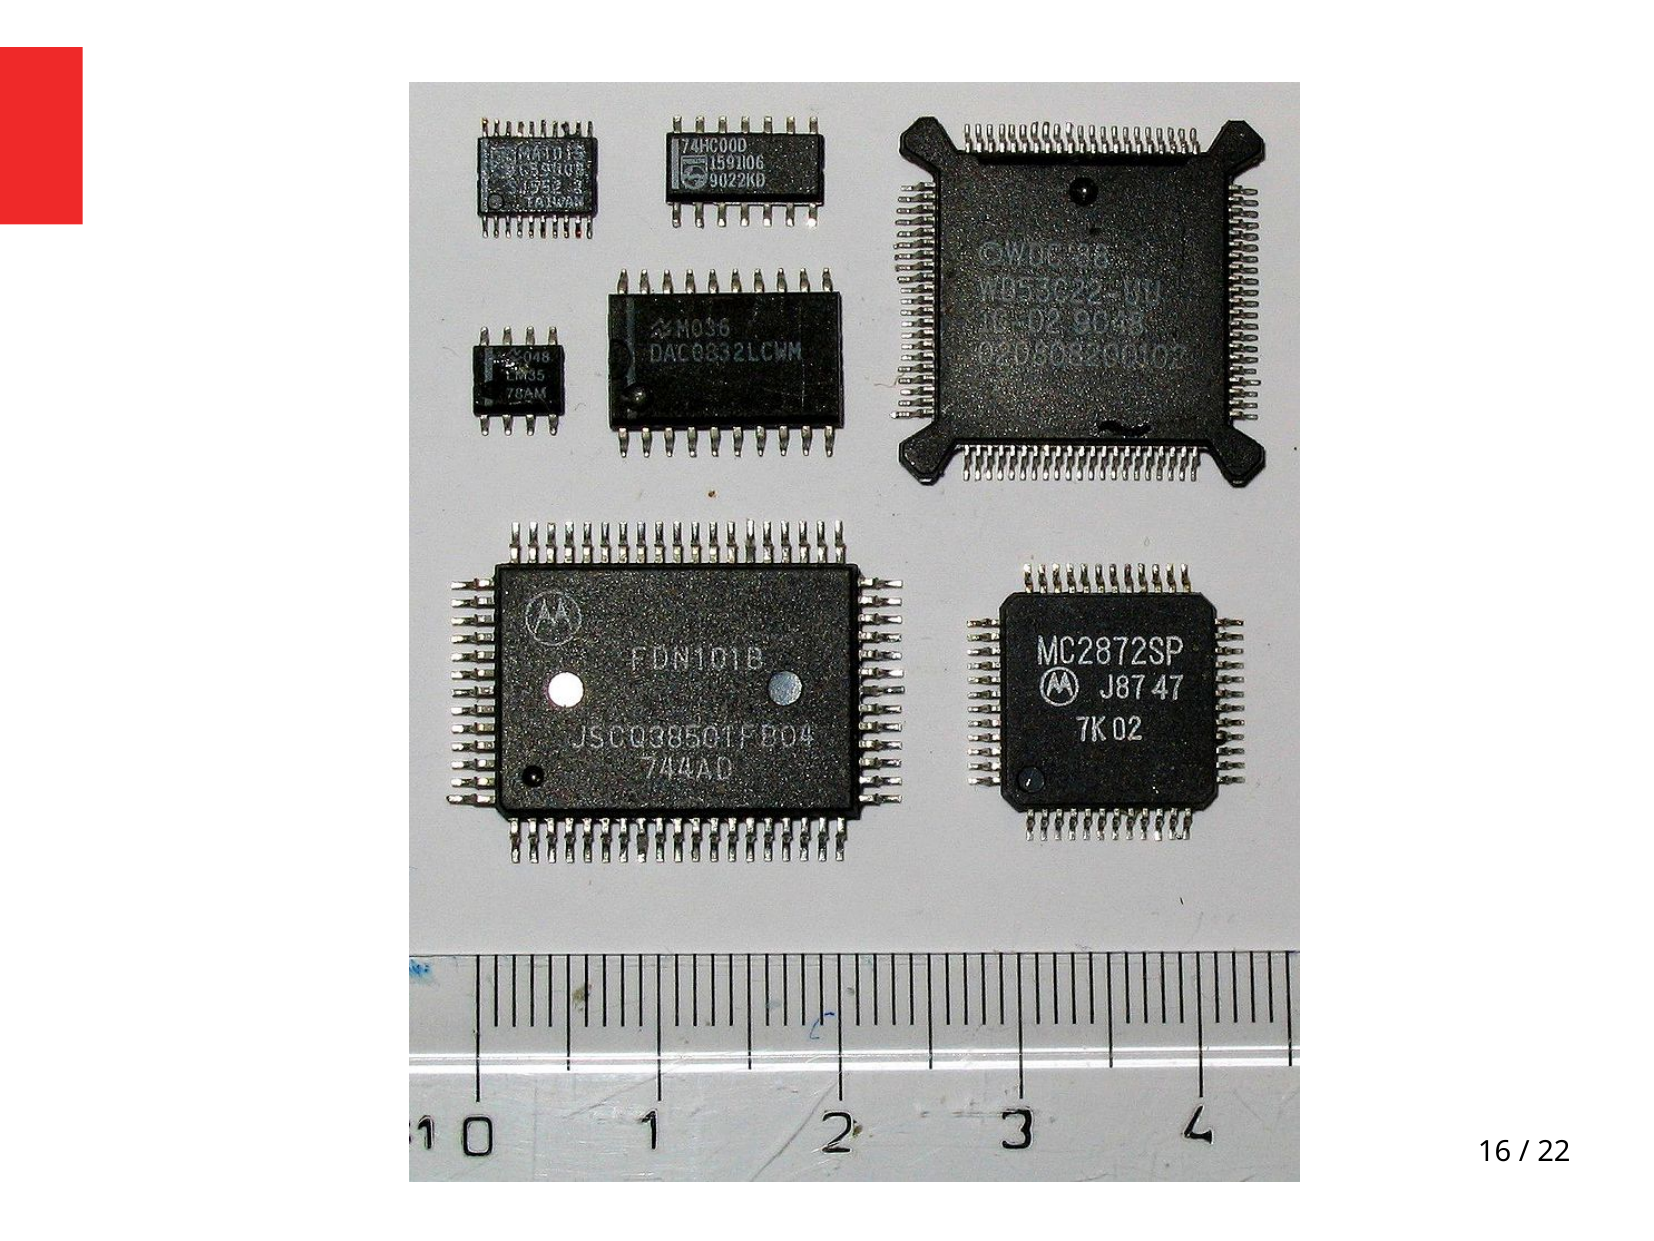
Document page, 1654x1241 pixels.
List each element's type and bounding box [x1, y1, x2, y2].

picture [409, 82, 1300, 1182]
